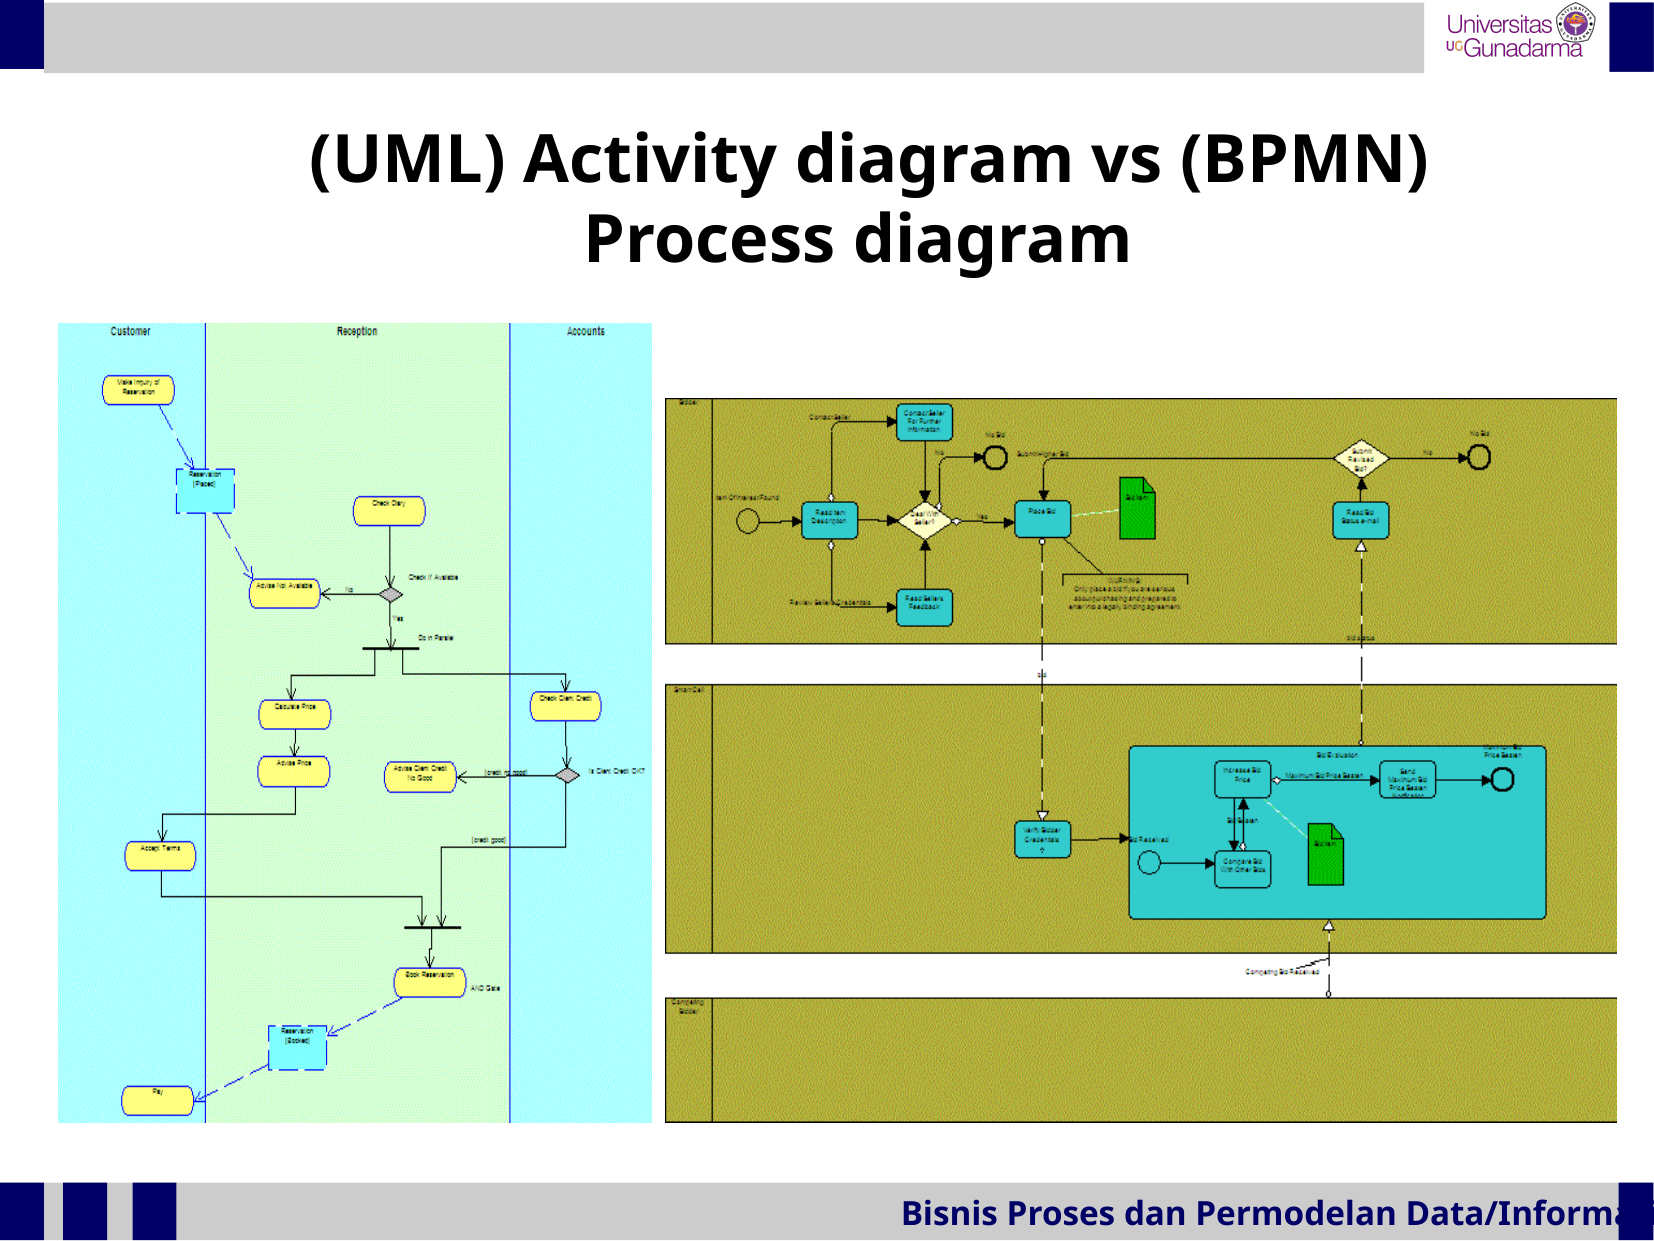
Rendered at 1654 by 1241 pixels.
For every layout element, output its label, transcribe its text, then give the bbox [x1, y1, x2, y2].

title (UML) Activity diagram vs (BPMN) Process diagram [162, 106, 1555, 286]
picture [665, 398, 1617, 1123]
picture [58, 323, 652, 1123]
picture [1437, 2, 1610, 62]
